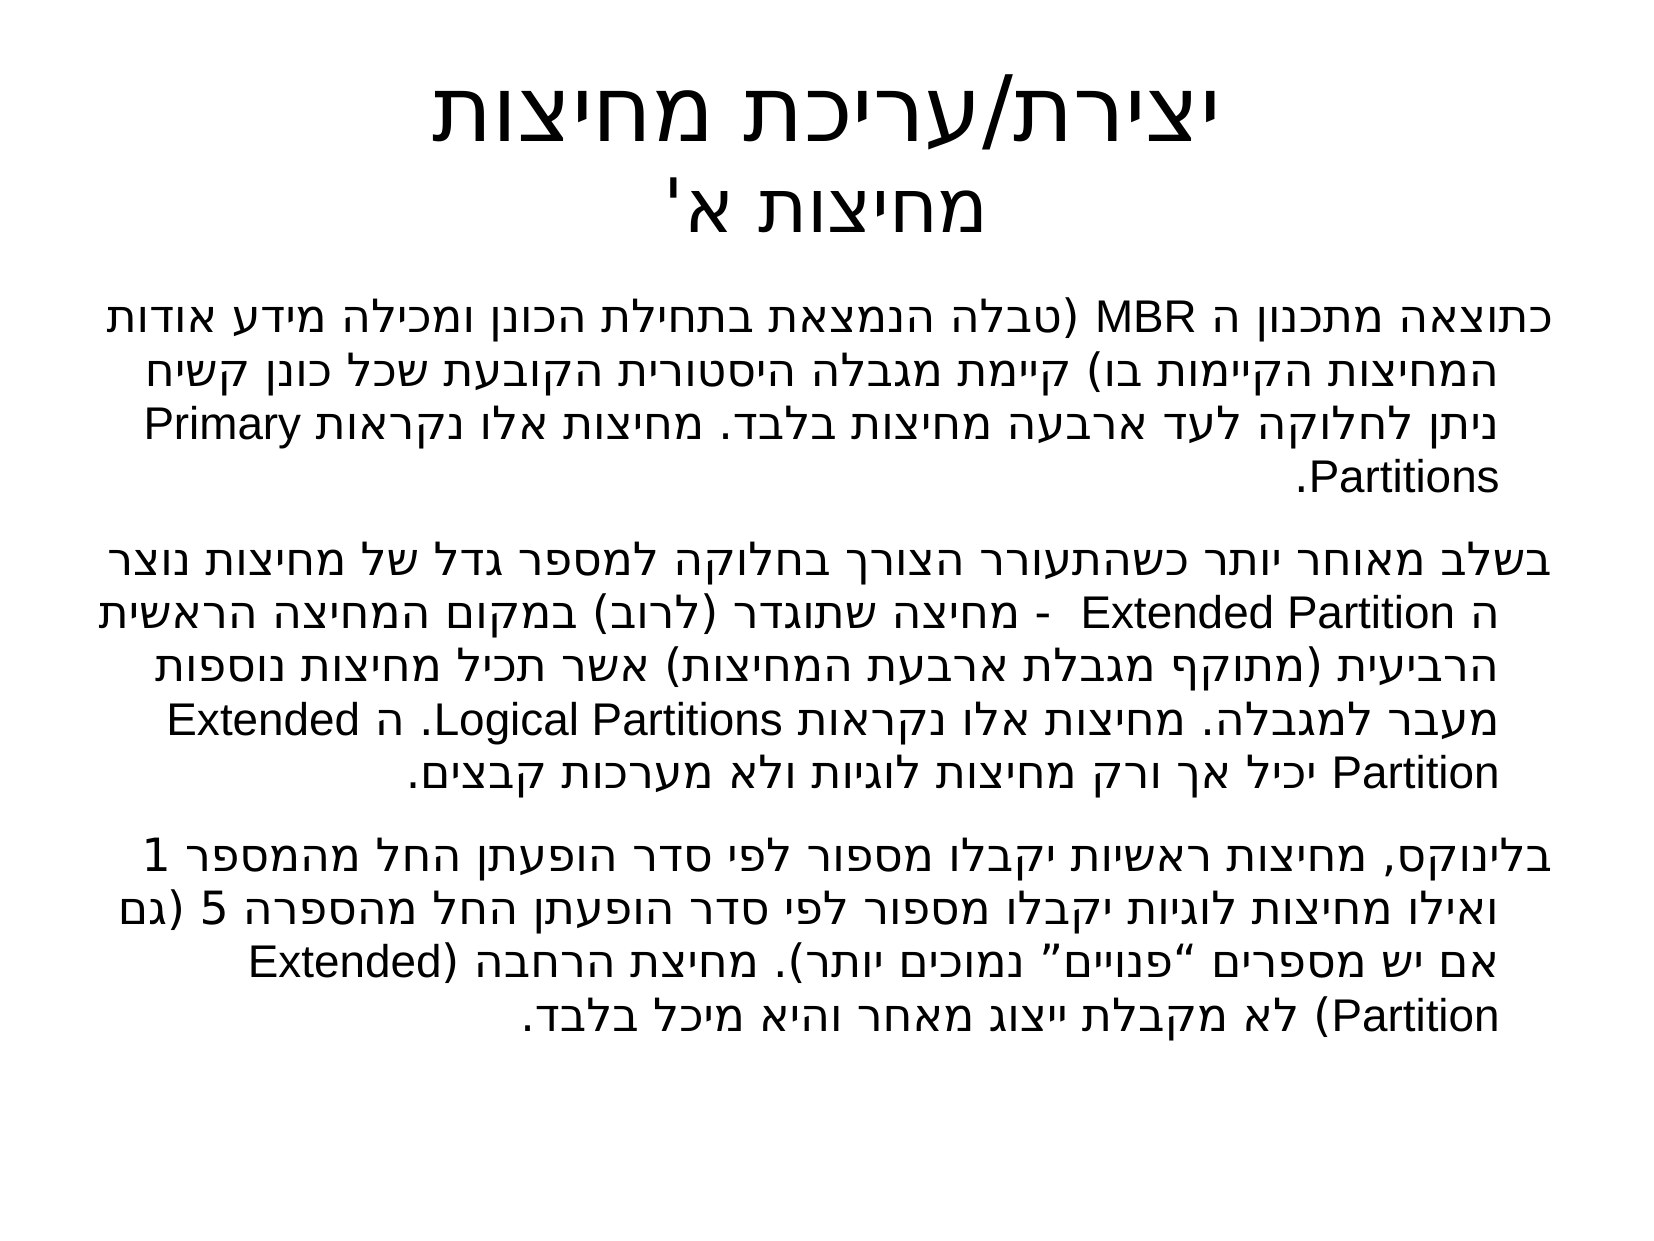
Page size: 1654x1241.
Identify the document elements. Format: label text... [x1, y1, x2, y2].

title יצירת/עריכת מחיצות מחיצות א' [82, 51, 1571, 255]
list כתוצאה מתכנון ה MBR (טבלה הנמצאת בתחילת הכונן ומכילה מידע אודות המחיצות הקיימות בו) קיימת מגבלה היסטורית הקובעת שכל כונן קשיח ניתן לחלוקה לעד ארבעה מחיצות בלבד. מחיצות אלו נקראות Primary Partitions. בשלב מאוחר יותר כשהתעורר הצורך בחלוקה למספר גדל של מחיצות נוצר ה Extended Partition - מחיצה שתוגדר (לרוב) במקום המחיצה הראשית הרביעית (מתוקף מגבלת ארבעת המחיצות) אשר תכיל מחיצות נוספות מעבר למגבלה. מחיצות אלו נקראות Logical Partitions. ה Extended Partition יכיל אך ורק מחיצות לוגיות ולא מערכות קבצים. בלינוקס, מחיצות ראשיות יקבלו מספור לפי סדר הופעתן החל מהמספר 1 ואילו מחיצות לוגיות יקבלו מספור לפי סדר הופעתן החל מהספרה 5 (גם אם יש מספרים “פנויים” נמוכים יותר). מחיצת הרחבה (Extended Partition) לא מקבלת ייצוג מאחר והיא מיכל בלבד. [82, 290, 1571, 1229]
